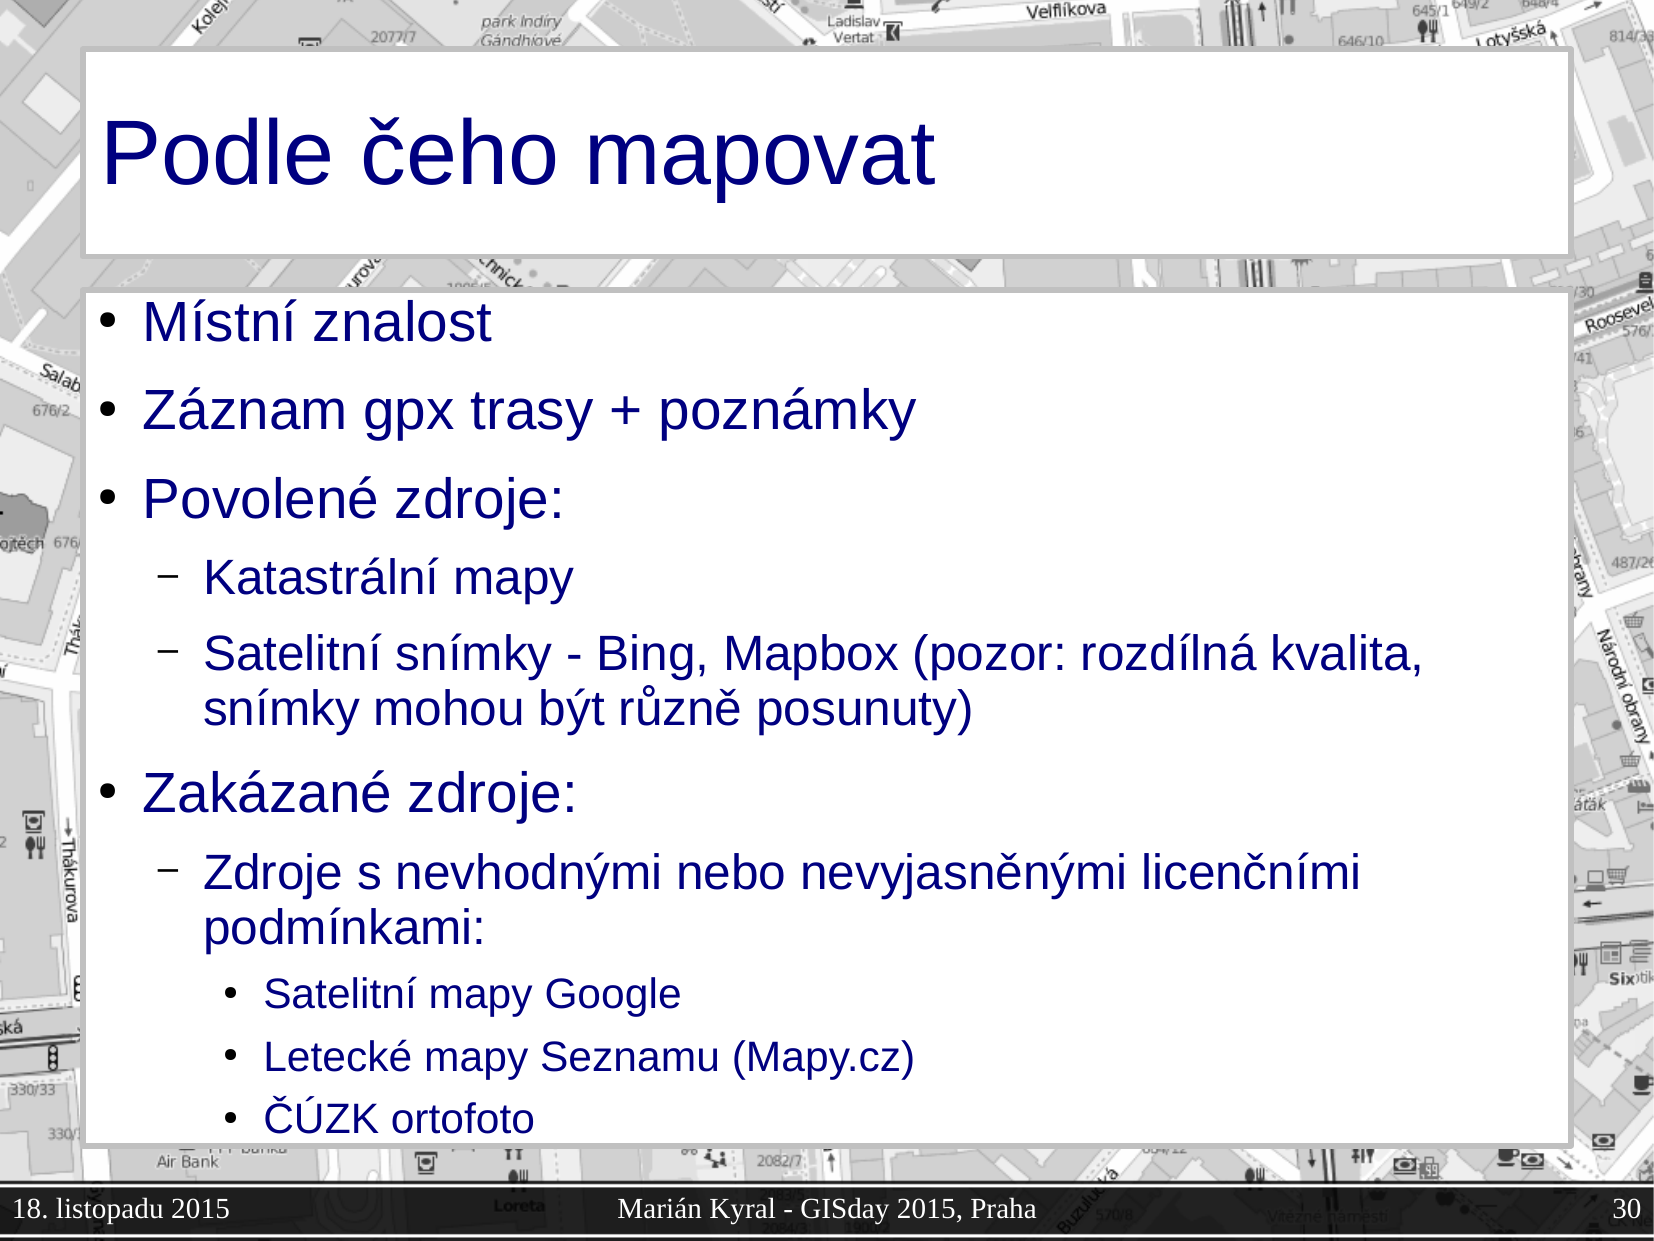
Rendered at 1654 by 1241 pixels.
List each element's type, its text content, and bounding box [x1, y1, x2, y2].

title Podle čeho mapovat [82, 49, 1571, 257]
list Místní znalost Záznam gpx trasy + poznámky Povolené zdroje: Katastrální mapy Satelitní snímky - Bing, Mapbox (pozor: rozdílná kvalita, snímky mohou být různě posunuty) Zakázané zdroje: Zdroje s nevhodnými nebo nevyjasněnými licenčními podmínkami: Satelitní mapy Google Letecké mapy Seznamu (Mapy.cz) ČÚZK ortofoto [82, 290, 1571, 1146]
picture [0, 0, 1654, 1241]
